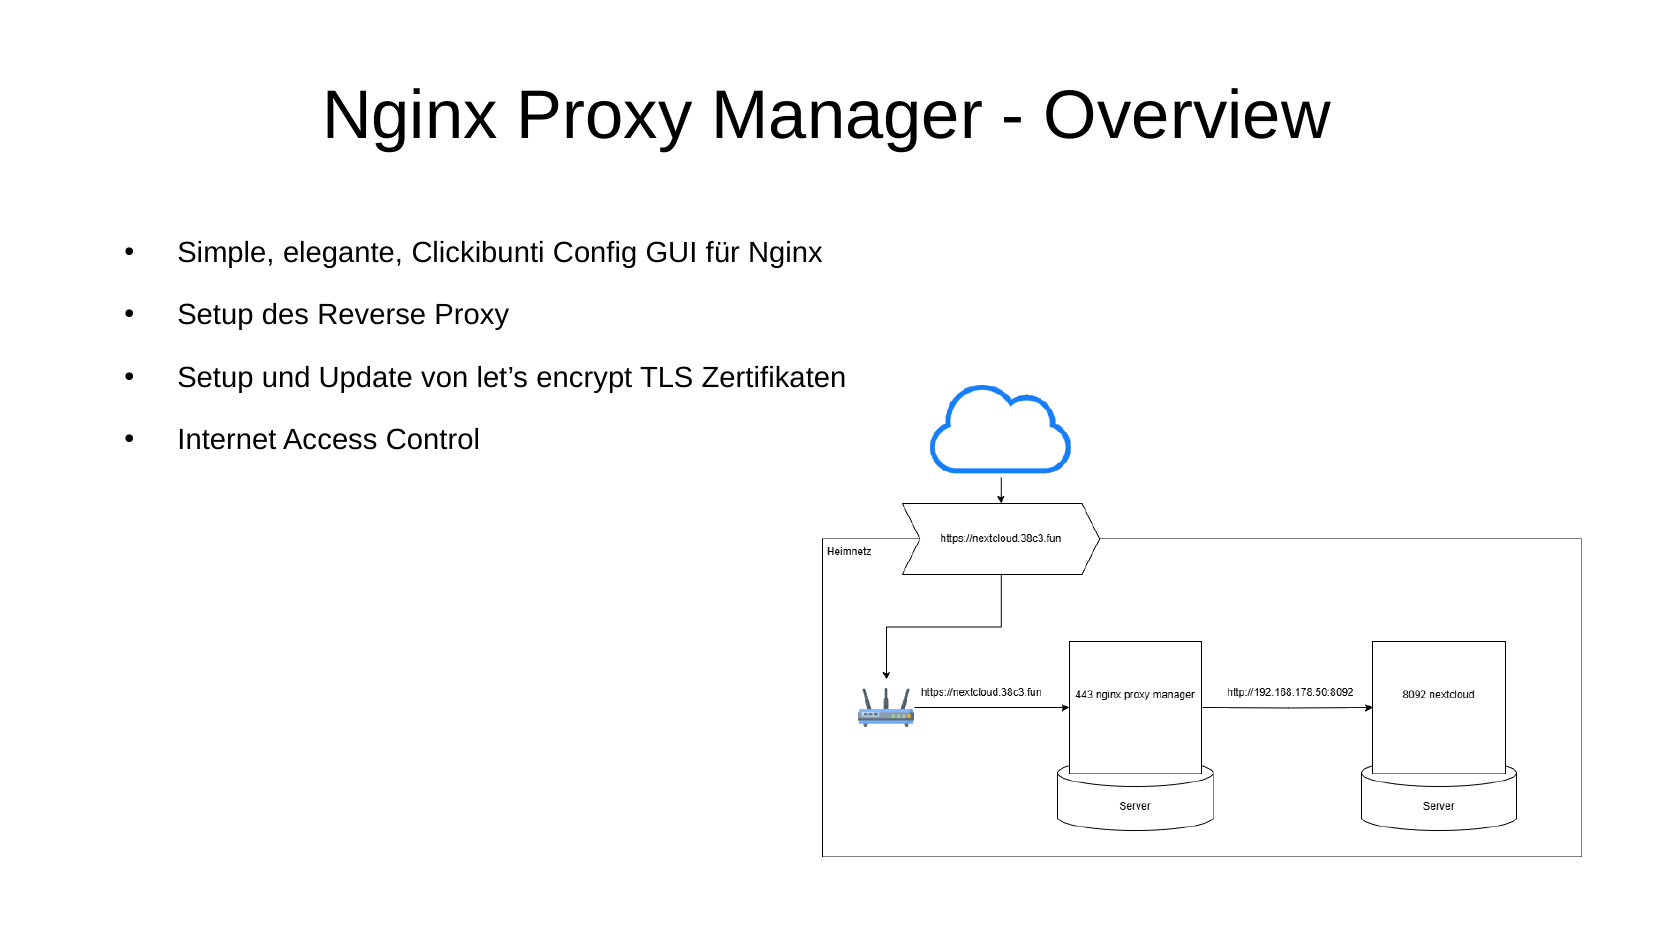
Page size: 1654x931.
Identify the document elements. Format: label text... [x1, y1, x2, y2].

list Simple, elegante, Clickibunti Config GUI für Nginx Setup des Reverse Proxy Setup und Update von let’s encrypt TLS Zertifikaten Internet Access Control [106, 236, 1595, 905]
picture [822, 379, 1582, 857]
title Nginx Proxy Manager - Overview [82, 37, 1571, 193]
